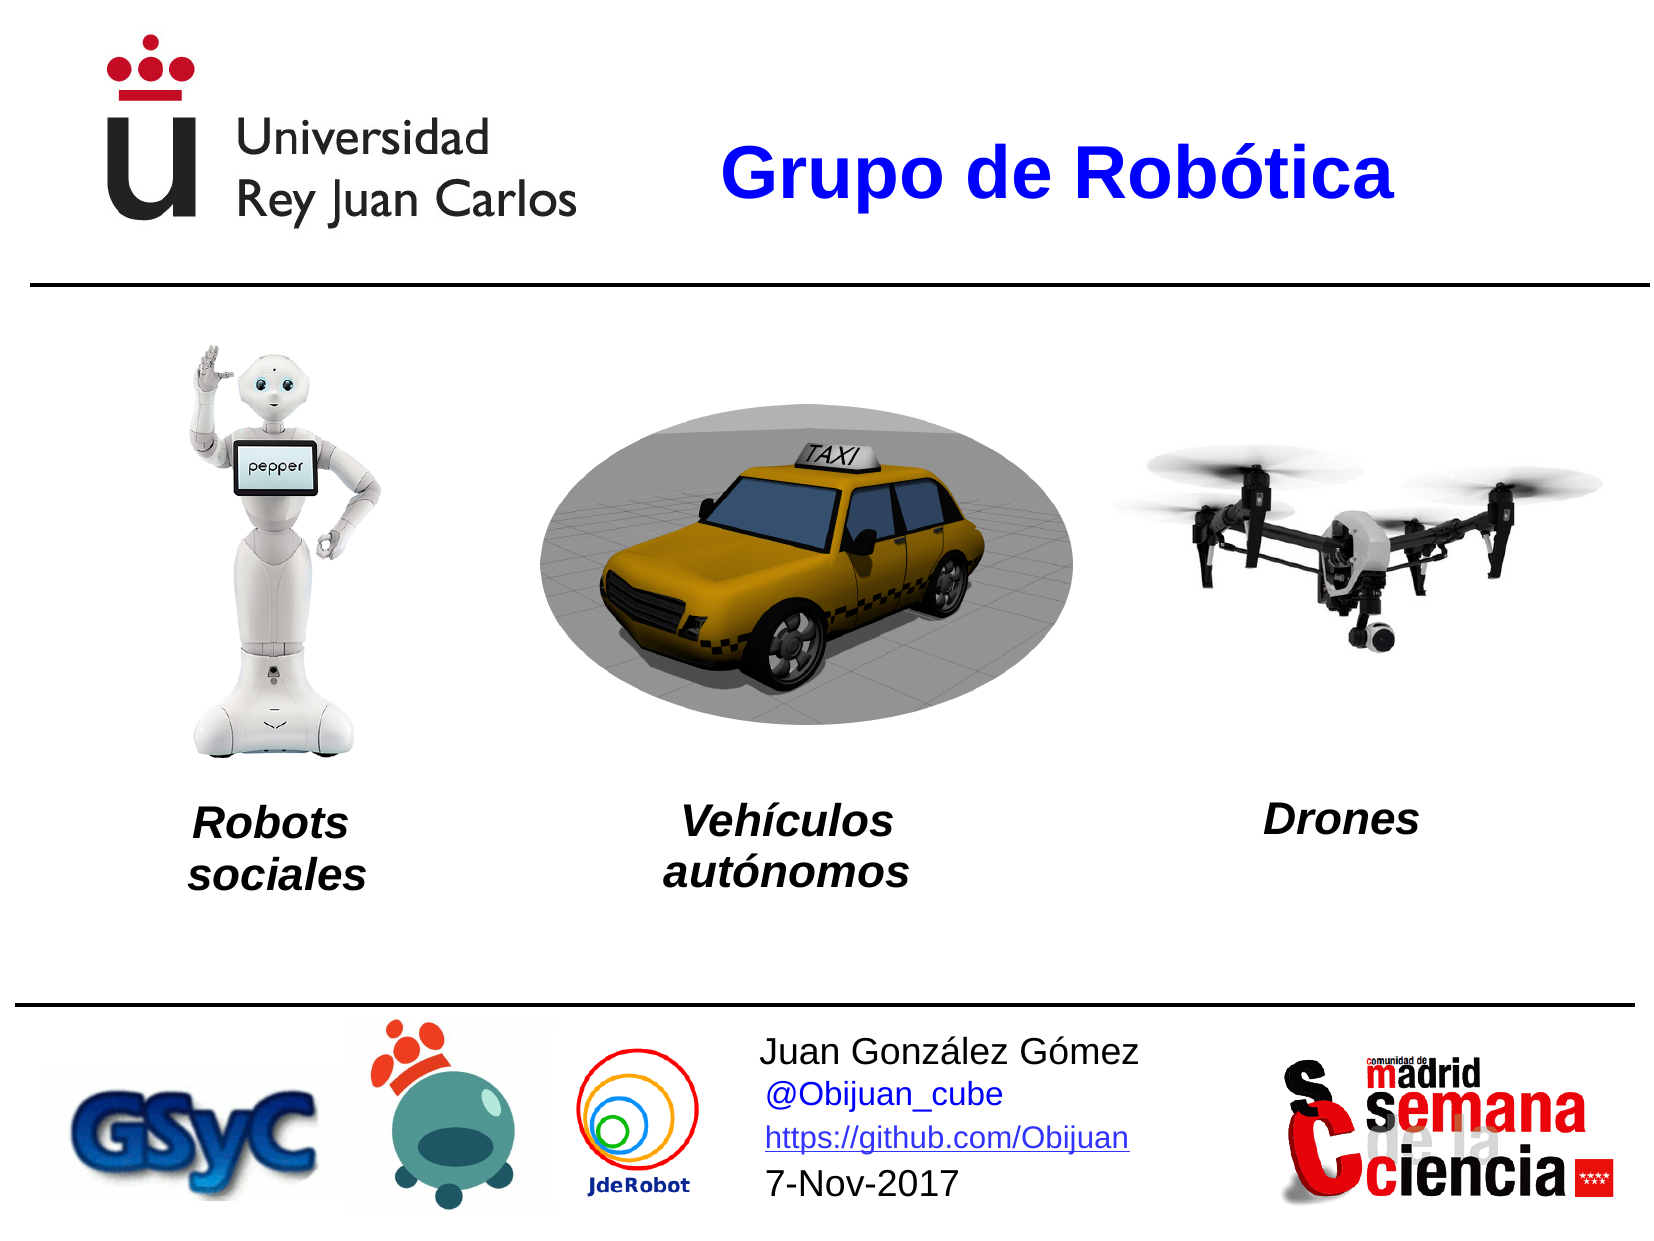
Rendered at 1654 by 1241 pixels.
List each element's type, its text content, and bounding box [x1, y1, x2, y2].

picture [1275, 1053, 1621, 1216]
picture [145, 344, 406, 758]
text_box Drones [1185, 793, 1501, 845]
picture [75, 14, 601, 245]
text_box 7-Nov-2017 [750, 1155, 976, 1216]
picture [1095, 404, 1621, 707]
text_box Juan González Gómez [744, 1023, 1165, 1084]
title Grupo de Robótica [690, 120, 1426, 225]
text_box Robots sociales [120, 797, 436, 901]
picture [345, 1019, 721, 1215]
picture [540, 404, 1073, 725]
text_box Vehículos autónomos [630, 795, 946, 898]
text_box https://github.com/Obijuan [750, 1113, 1215, 1171]
text_box @Obijuan_cube [750, 1068, 1111, 1144]
picture [45, 1064, 341, 1201]
